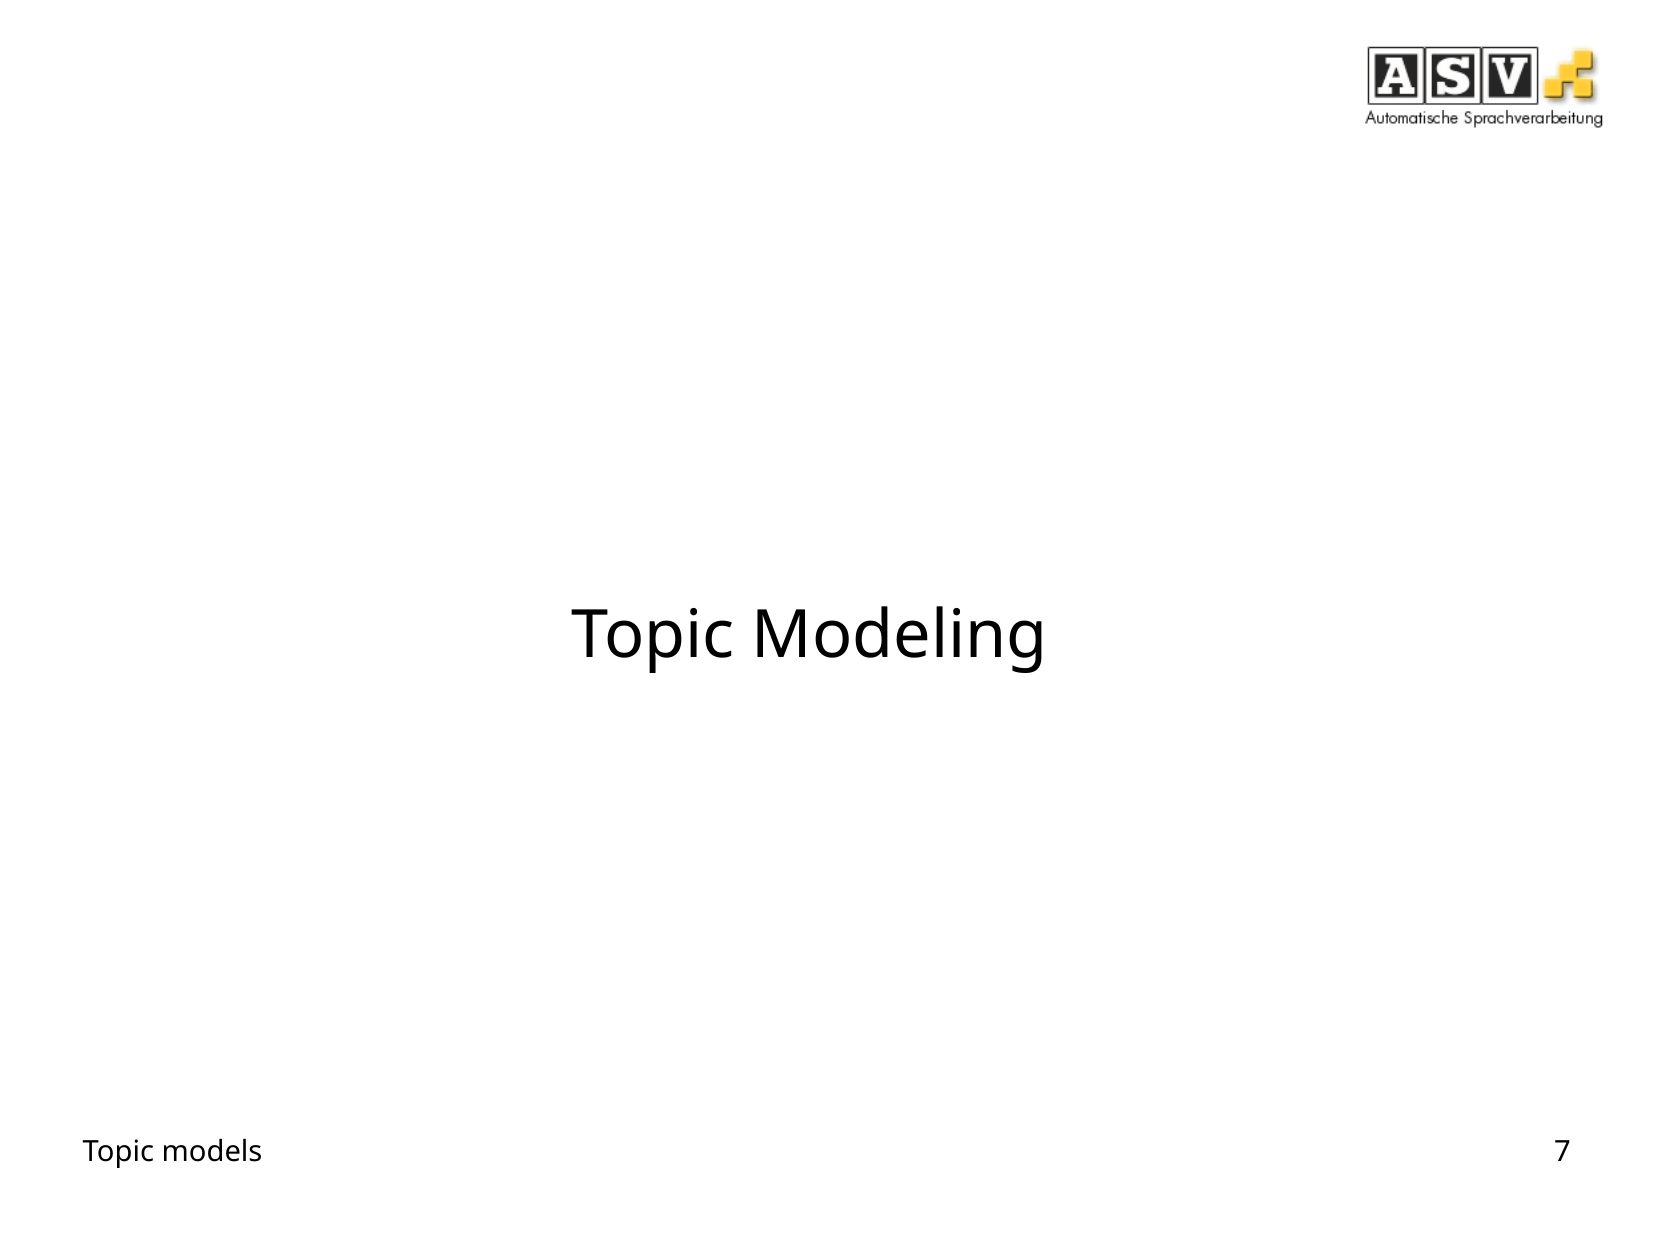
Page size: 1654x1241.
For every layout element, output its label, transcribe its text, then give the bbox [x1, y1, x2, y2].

picture [1364, 43, 1605, 129]
subtitle Topic Modeling [82, 271, 1538, 991]
